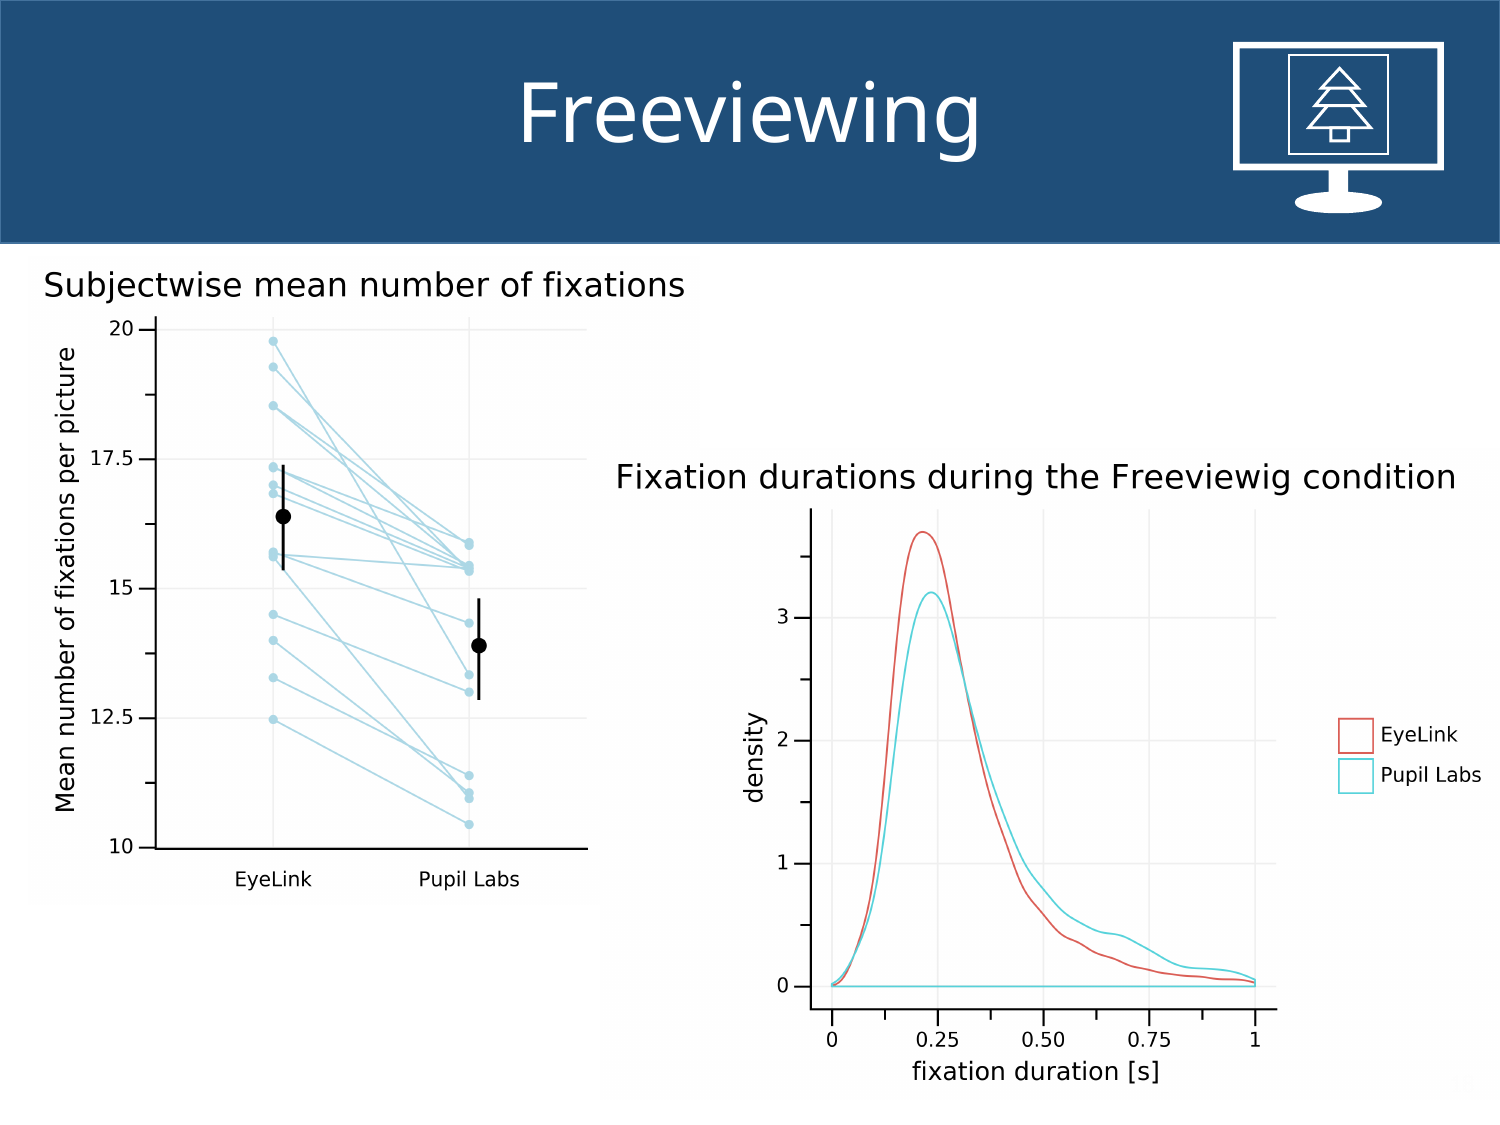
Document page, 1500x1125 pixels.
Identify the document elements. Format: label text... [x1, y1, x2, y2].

title Freeviewing [103, 62, 1233, 168]
picture [1233, 29, 1444, 214]
picture [28, 256, 1500, 1100]
